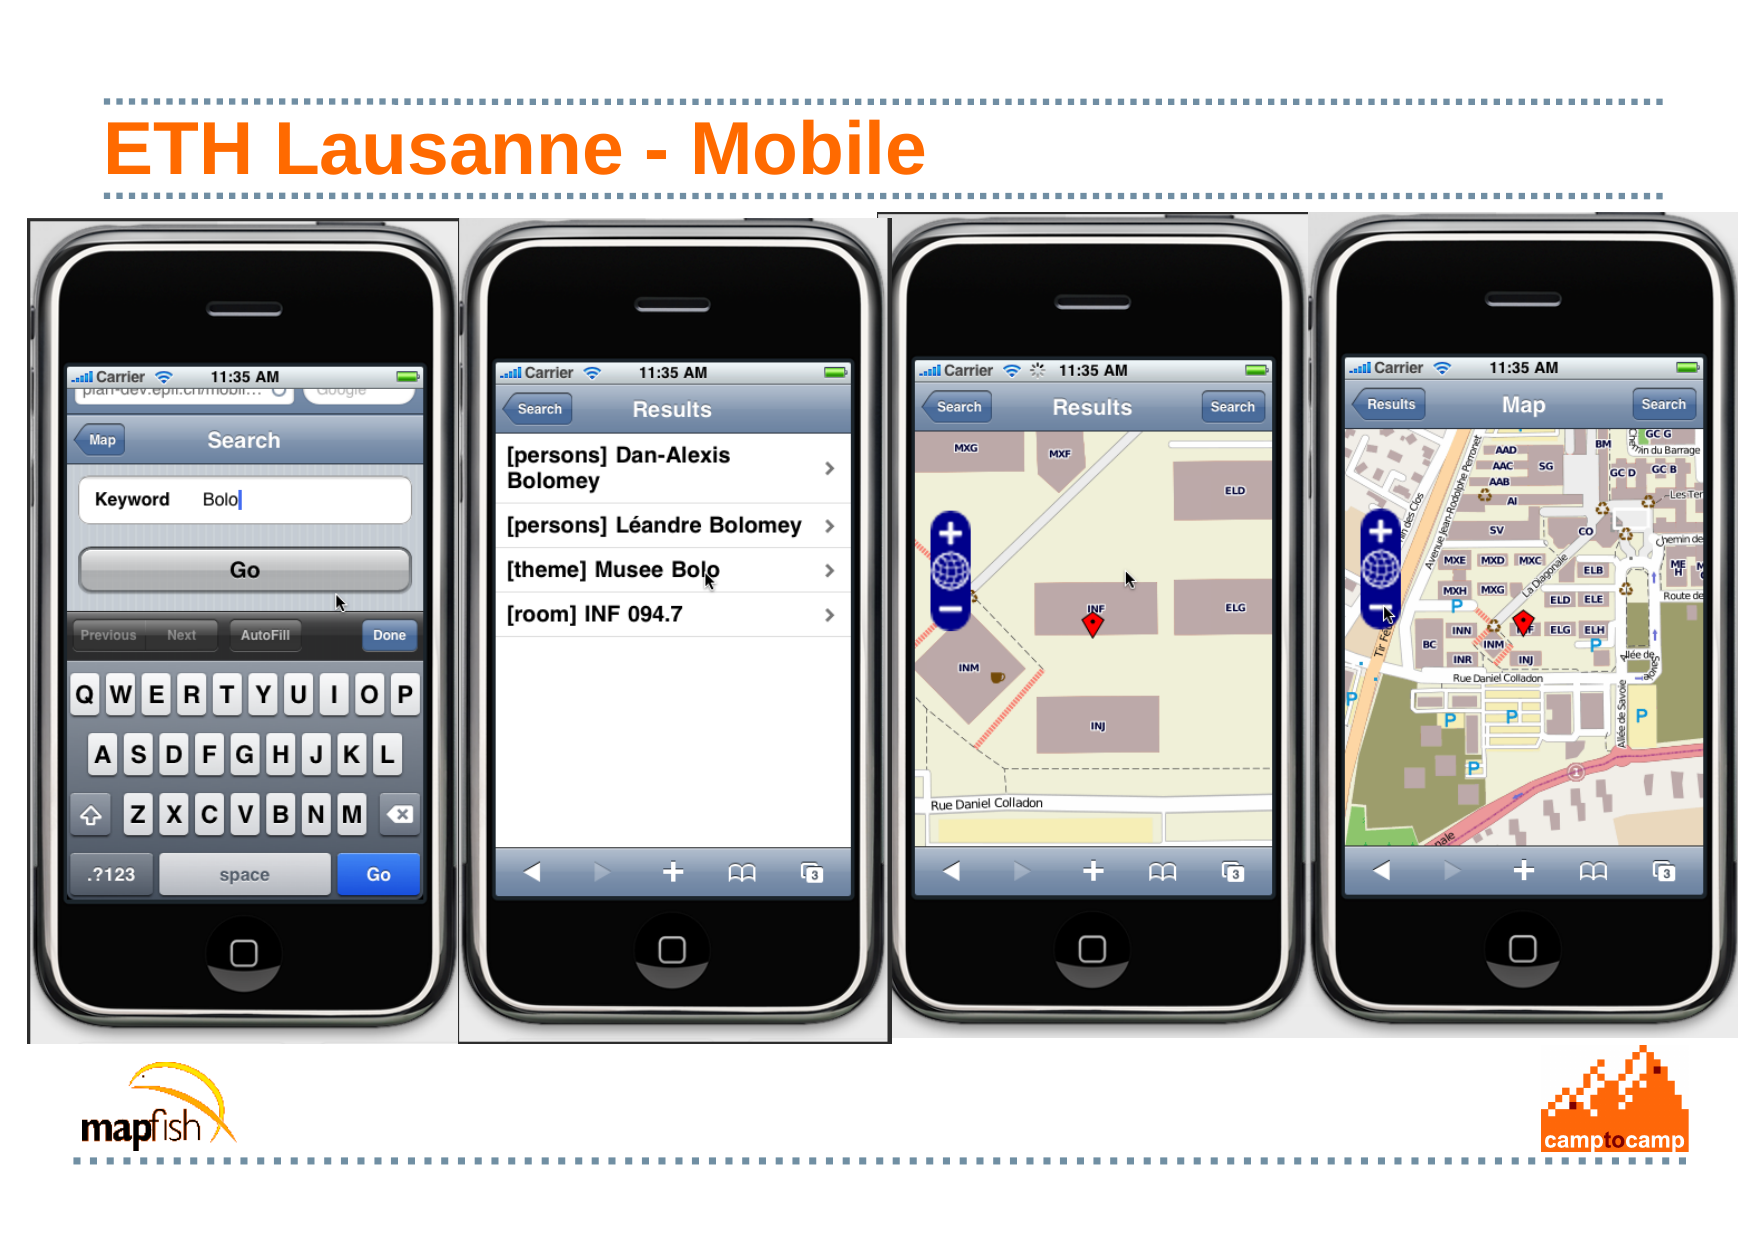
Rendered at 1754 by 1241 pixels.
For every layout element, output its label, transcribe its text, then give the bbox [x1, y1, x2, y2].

title ETH Lausanne - Mobile [103, 104, 1660, 193]
picture [82, 1062, 237, 1151]
picture [1541, 1045, 1689, 1152]
picture [27, 212, 1738, 1044]
